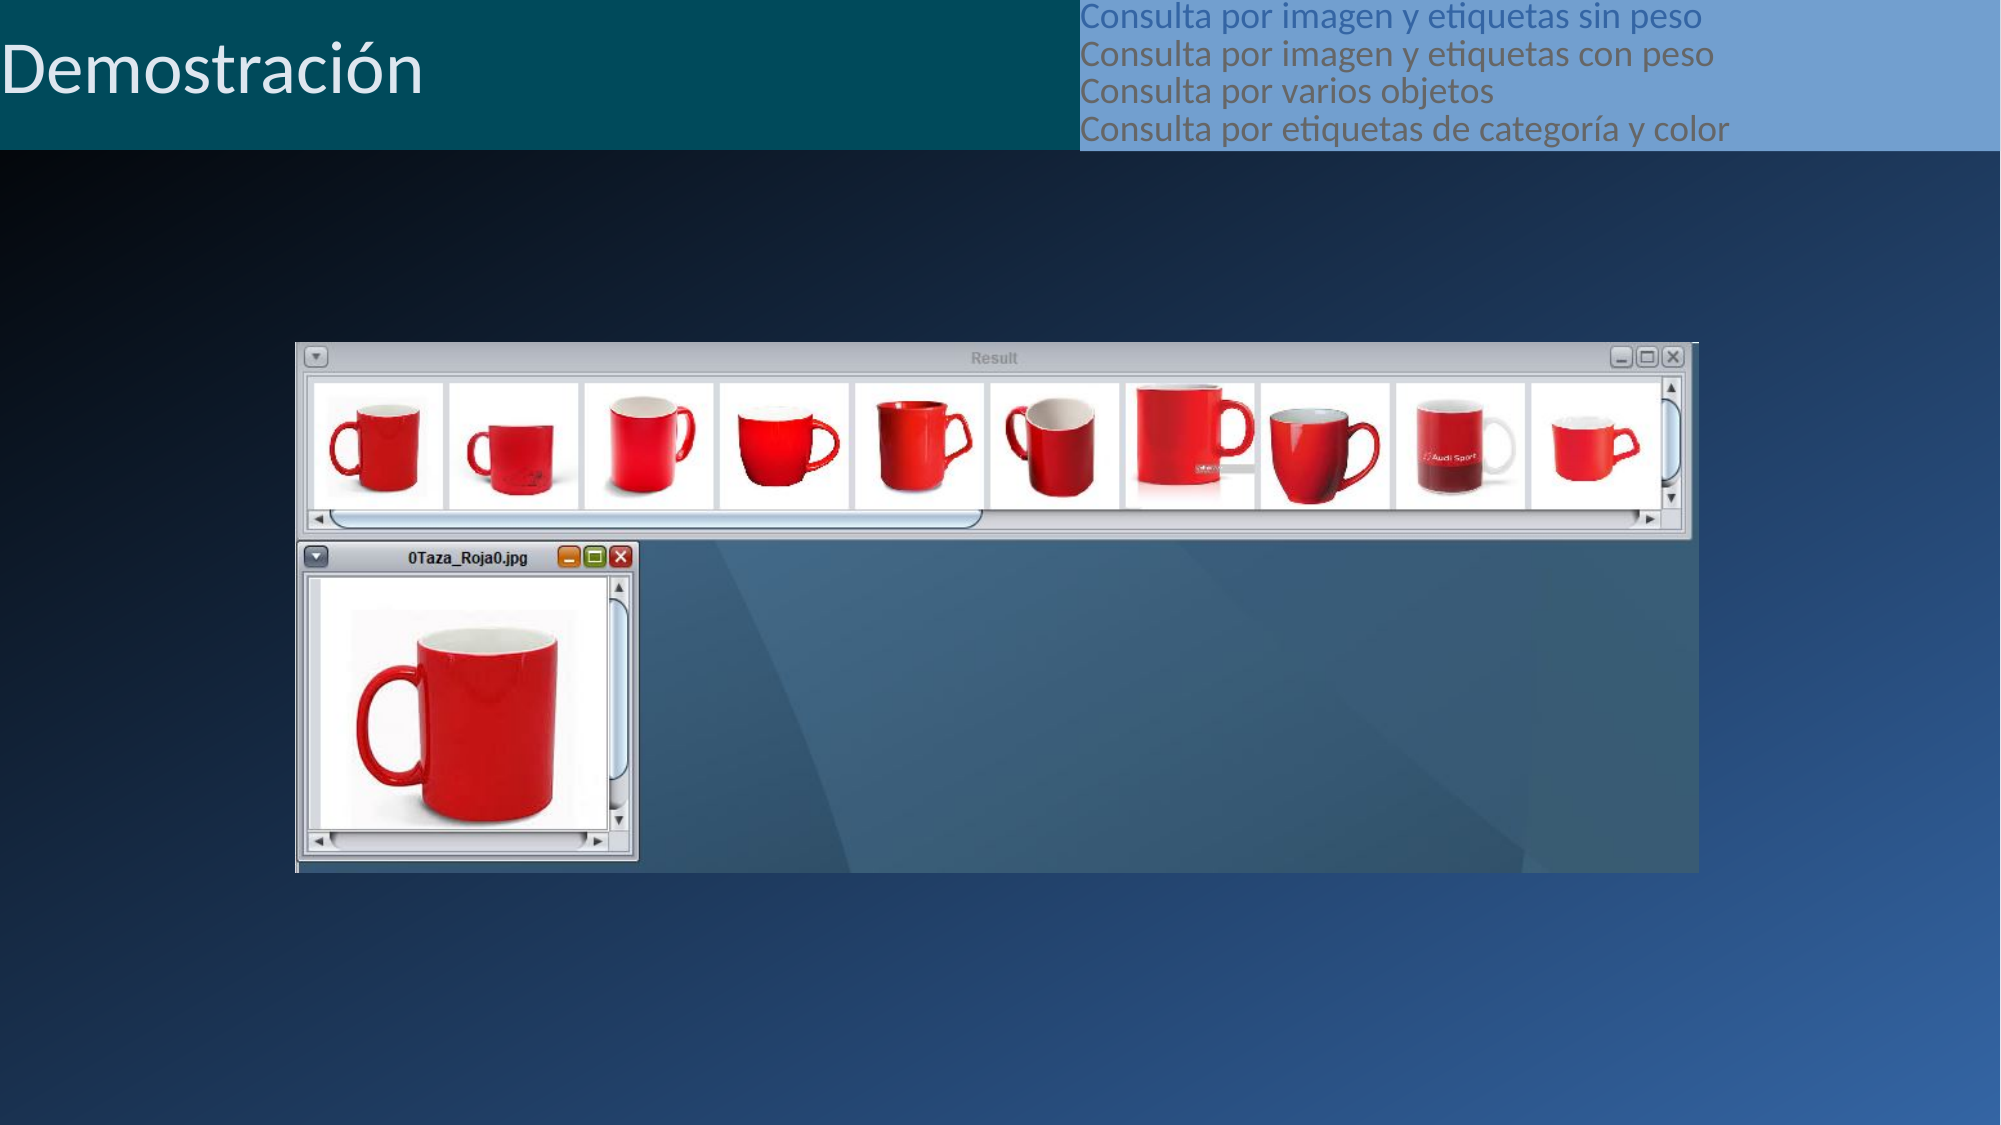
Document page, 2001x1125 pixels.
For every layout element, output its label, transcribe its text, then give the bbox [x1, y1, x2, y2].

title Consulta por imagen y etiquetas sin peso Consulta por imagen y etiquetas con peso Consulta por varios objetos Consulta por etiquetas de categoría y color [1080, 0, 2001, 152]
picture [295, 342, 1699, 873]
title Demostración [0, 0, 1080, 150]
